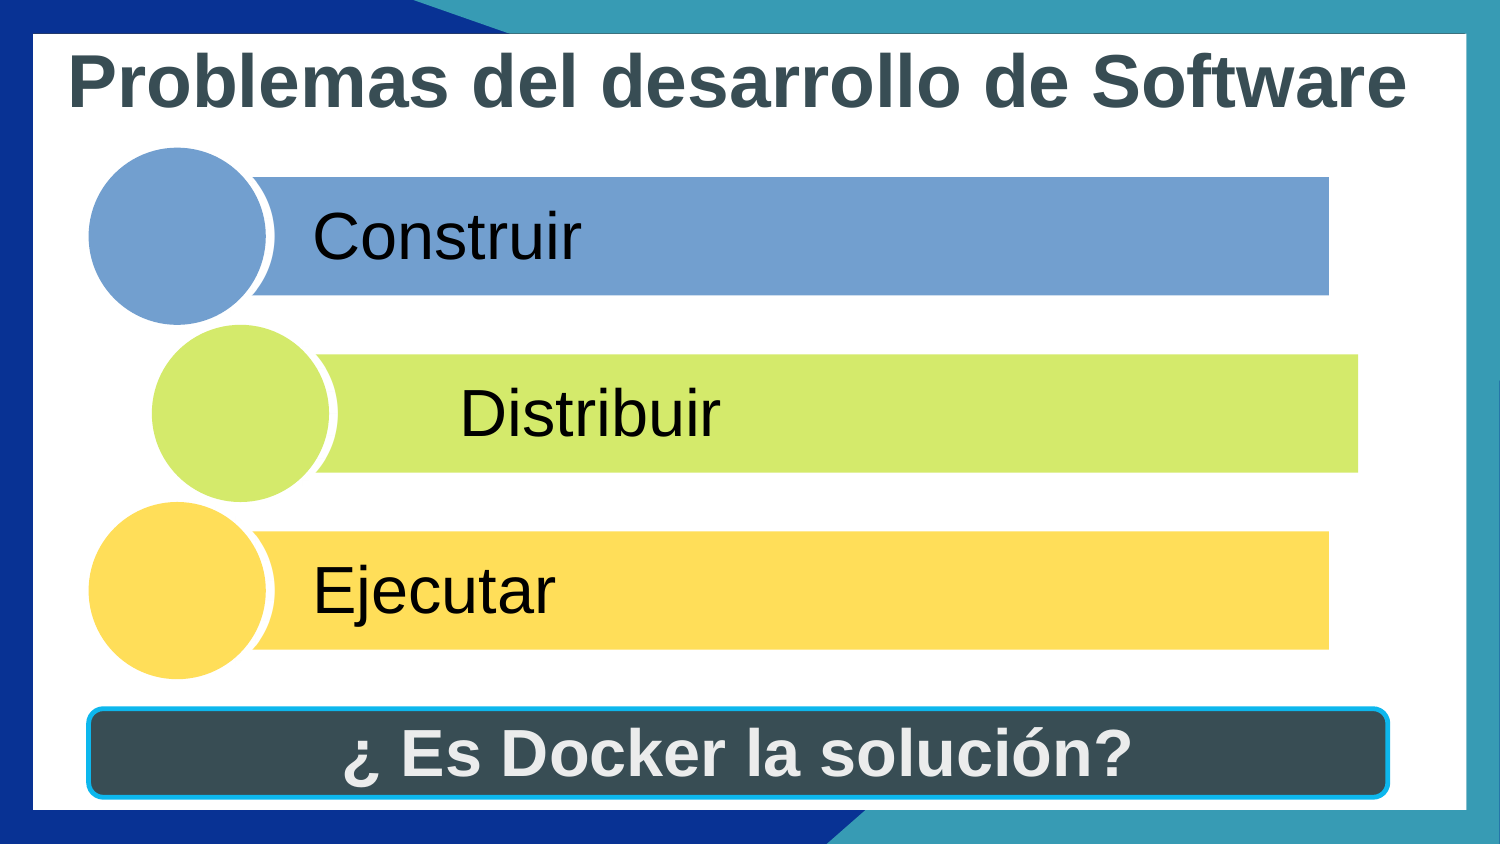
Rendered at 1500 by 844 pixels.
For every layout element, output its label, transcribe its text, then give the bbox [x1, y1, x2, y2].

text_box Problemas del desarrollo de Software [29, 31, 1447, 215]
text_box Construir [244, 177, 1329, 296]
text_box [88, 147, 266, 325]
text_box [88, 501, 266, 680]
text_box Ejecutar [244, 531, 1329, 650]
text_box ¿ Es Docker la solución? [88, 708, 1388, 798]
text_box Distribuir [307, 354, 1359, 473]
text_box [151, 324, 330, 503]
